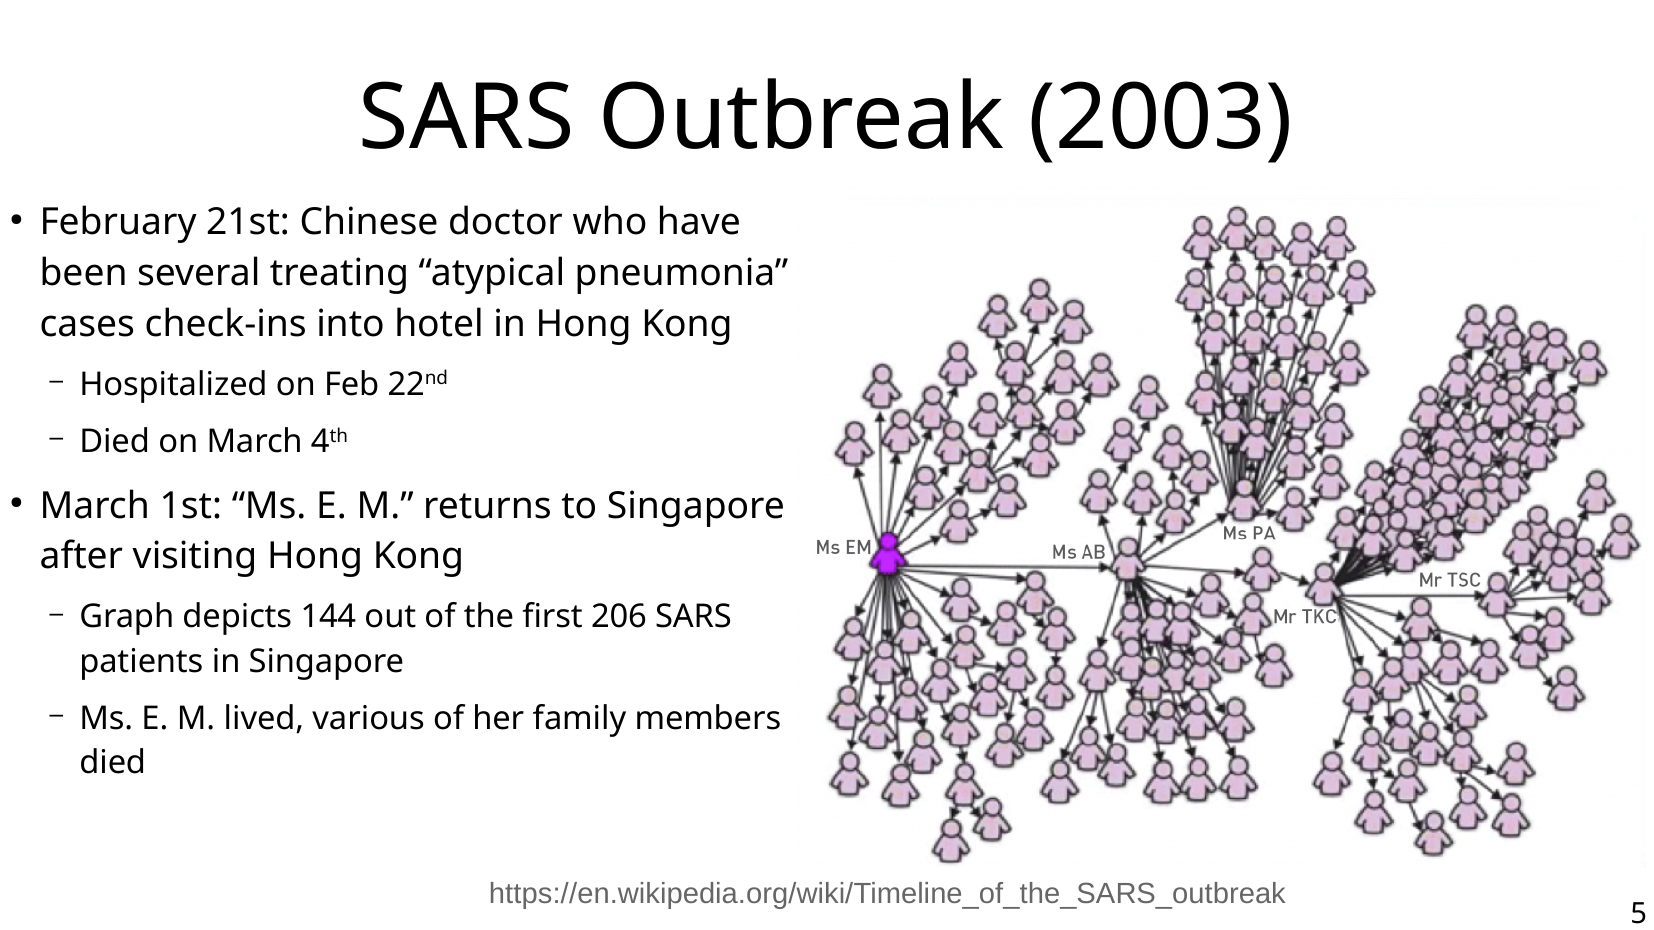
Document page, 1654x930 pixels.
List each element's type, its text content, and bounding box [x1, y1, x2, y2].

picture [795, 186, 1647, 892]
text_box https://en.wikipedia.org/wiki/Timeline_of_the_SARS_outbreak [474, 870, 1599, 921]
title SARS Outbreak (2003) [82, 1, 1571, 194]
list February 21st: Chinese doctor who have been several treating “atypical pneumonia” cases check-ins into hotel in Hong Kong Hospitalized on Feb 22nd Died on March 4th March 1st: “Ms. E. M.” returns to Singapore after visiting Hong Kong Graph depicts 144 out of the first 206 SARS patients in Singapore Ms. E. M. lived, various of her family members died [0, 194, 795, 841]
